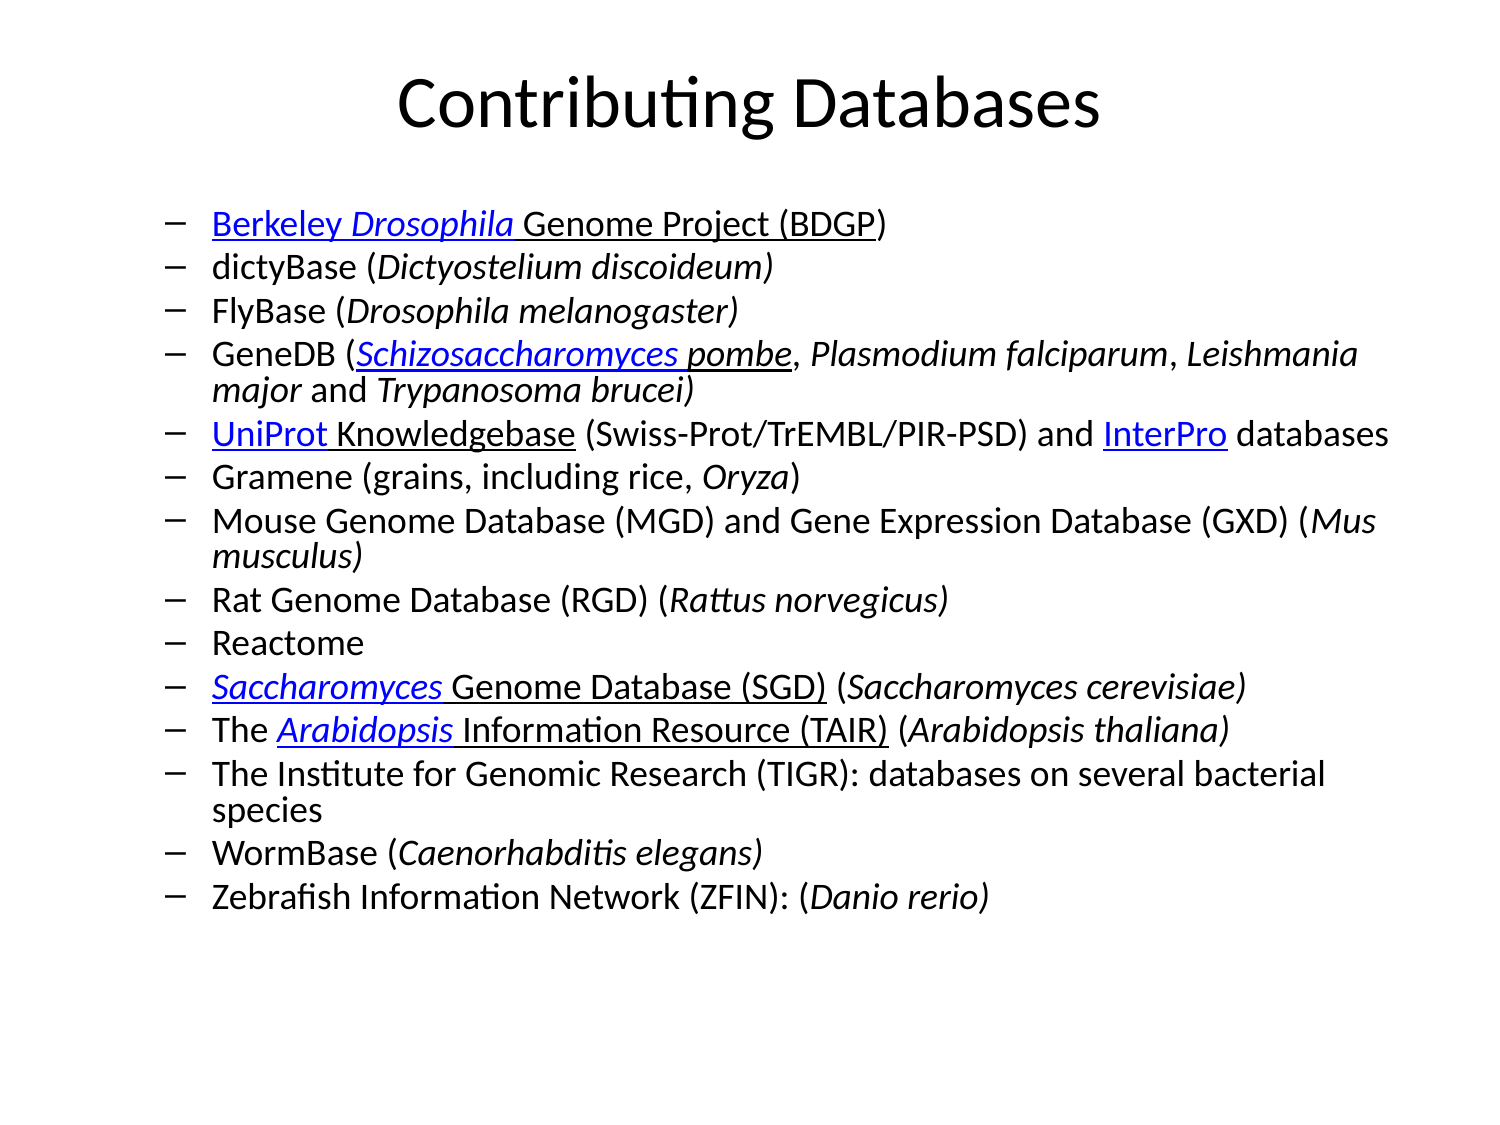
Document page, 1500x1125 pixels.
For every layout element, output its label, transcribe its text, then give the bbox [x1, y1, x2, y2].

list Berkeley Drosophila Genome Project (BDGP) dictyBase (Dictyostelium discoideum) FlyBase (Drosophila melanogaster) GeneDB (Schizosaccharomyces pombe, Plasmodium falciparum, Leishmania major and Trypanosoma brucei) UniProt Knowledgebase (Swiss-Prot/TrEMBL/PIR-PSD) and InterPro databases Gramene (grains, including rice, Oryza) Mouse Genome Database (MGD) and Gene Expression Database (GXD) (Mus musculus) Rat Genome Database (RGD) (Rattus norvegicus) Reactome Saccharomyces Genome Database (SGD) (Saccharomyces cerevisiae) The Arabidopsis Information Resource (TAIR) (Arabidopsis thaliana) The Institute for Genomic Research (TIGR): databases on several bacterial species WormBase (Caenorhabditis elegans) Zebrafish Information Network (ZFIN): (Danio rerio) [75, 200, 1425, 1005]
title Contributing Databases [75, 45, 1425, 150]
